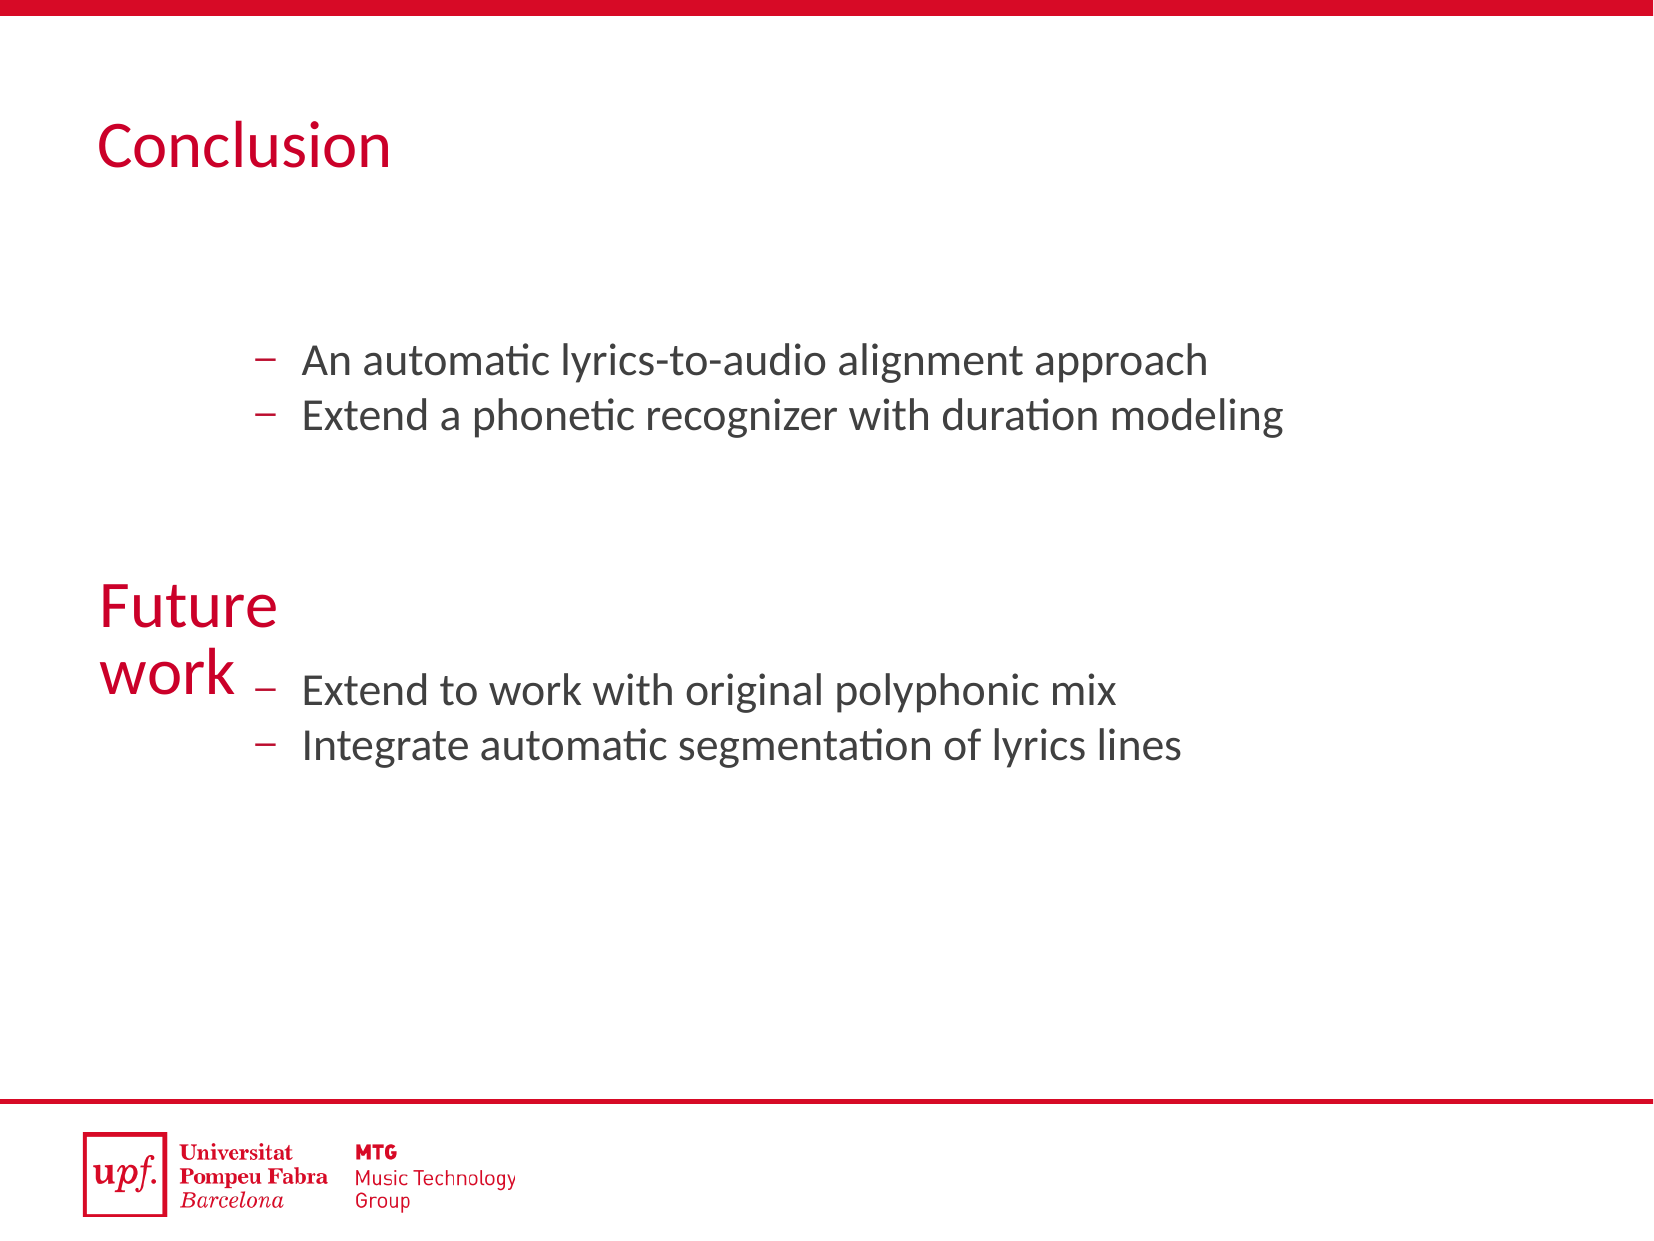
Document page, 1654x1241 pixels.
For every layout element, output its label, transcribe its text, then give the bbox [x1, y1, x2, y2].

text_box Future work [85, 570, 445, 652]
text_box An automatic lyrics-to-audio alignment approach Extend a phonetic recognizer with duration modeling Extend to work with original polyphonic mix Integrate automatic segmentation of lyrics lines [165, 277, 1605, 1080]
text_box Conclusion [82, 92, 1571, 234]
